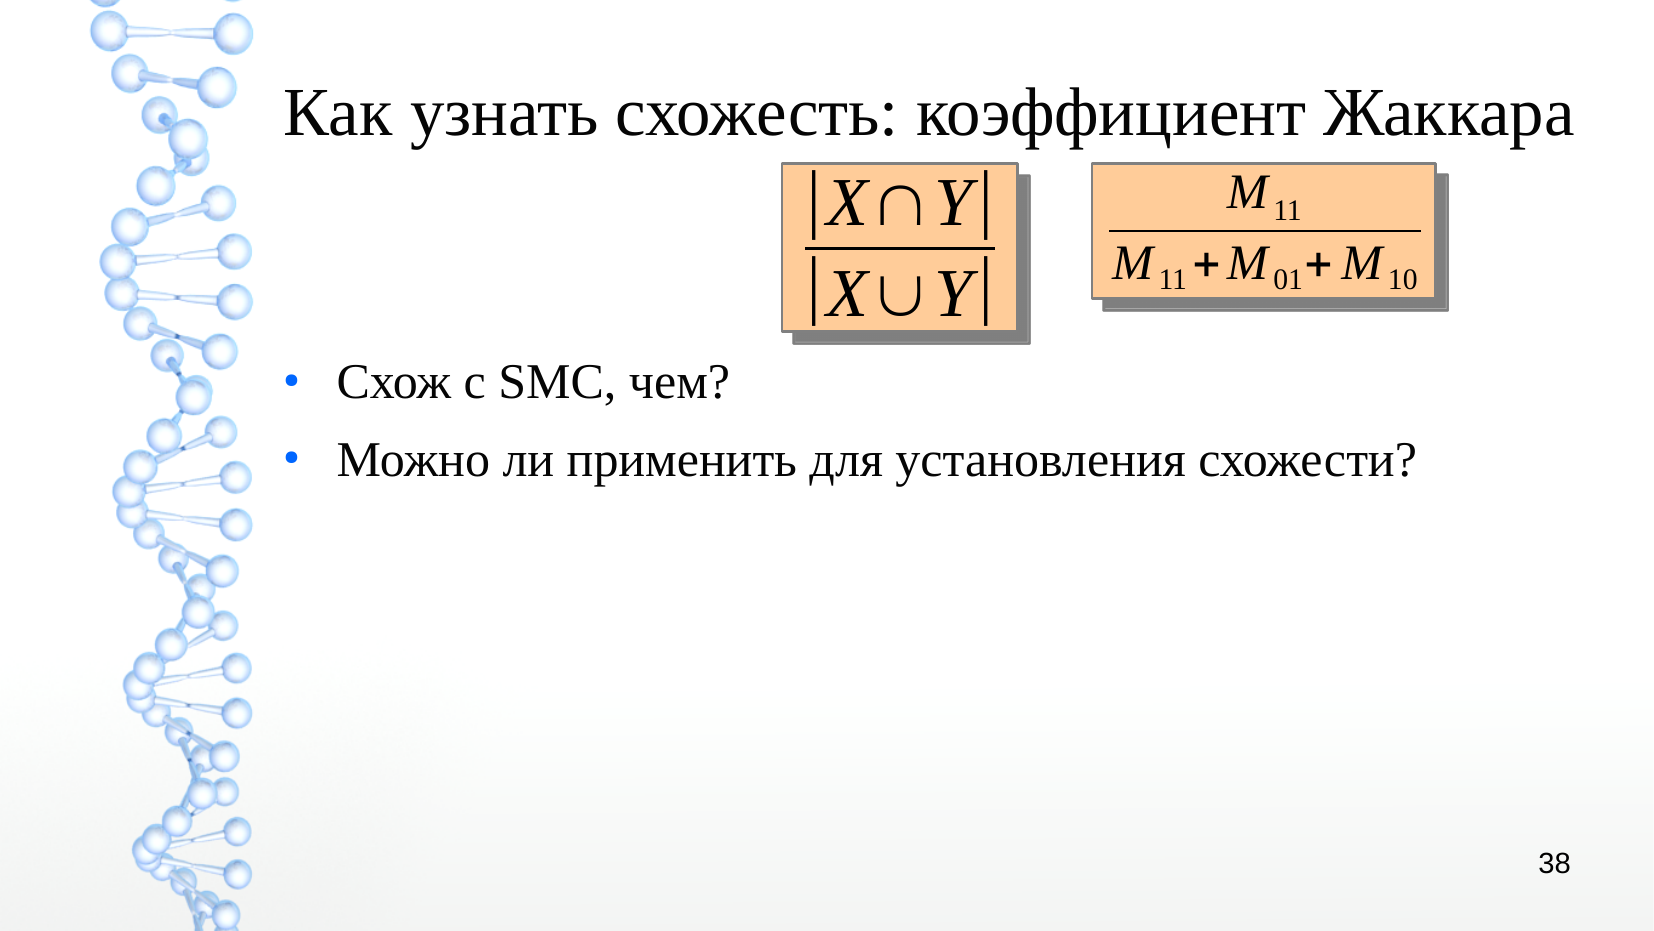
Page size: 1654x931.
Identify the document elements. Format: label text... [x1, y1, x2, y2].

chart [783, 165, 1016, 330]
chart [1093, 164, 1434, 297]
list Схож с SMC, чем? Можно ли применить для установления схожести? [265, 354, 1595, 815]
picture [0, 0, 1654, 931]
title Как узнать схожесть: коэффициент Жаккара [265, 35, 1595, 189]
